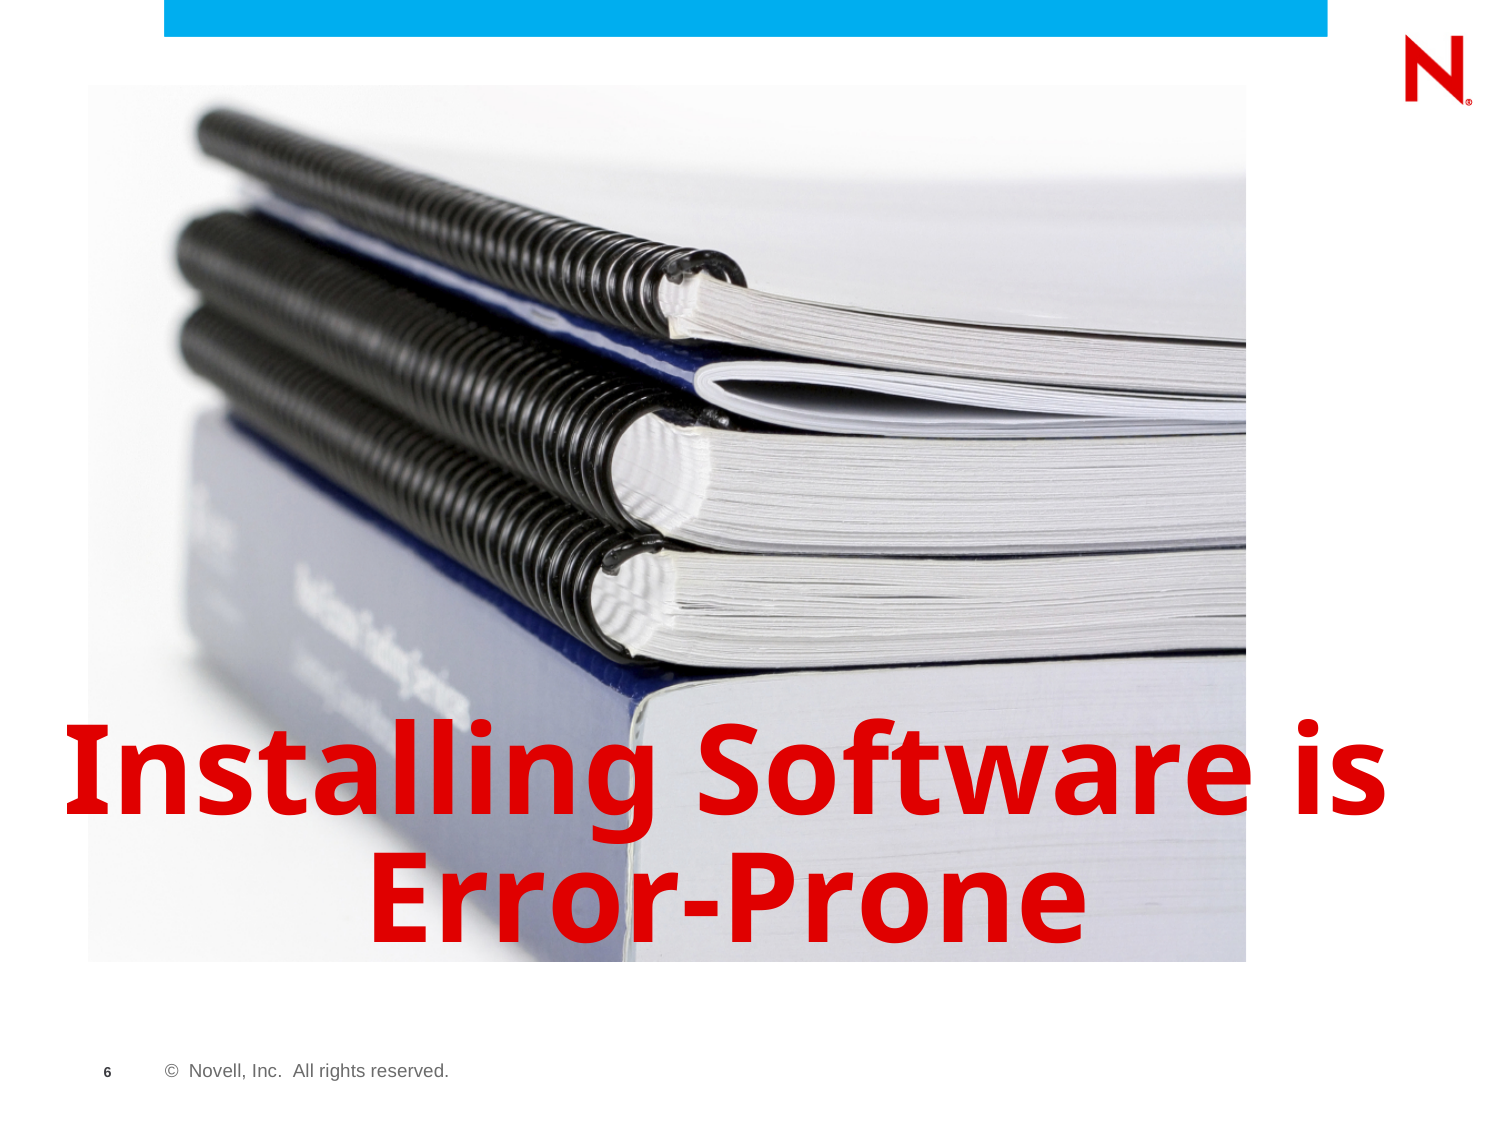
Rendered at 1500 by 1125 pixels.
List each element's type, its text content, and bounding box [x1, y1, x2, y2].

title Installing Software is Error-Prone [52, 712, 1403, 968]
picture [88, 85, 1356, 712]
picture [1403, 32, 1473, 107]
